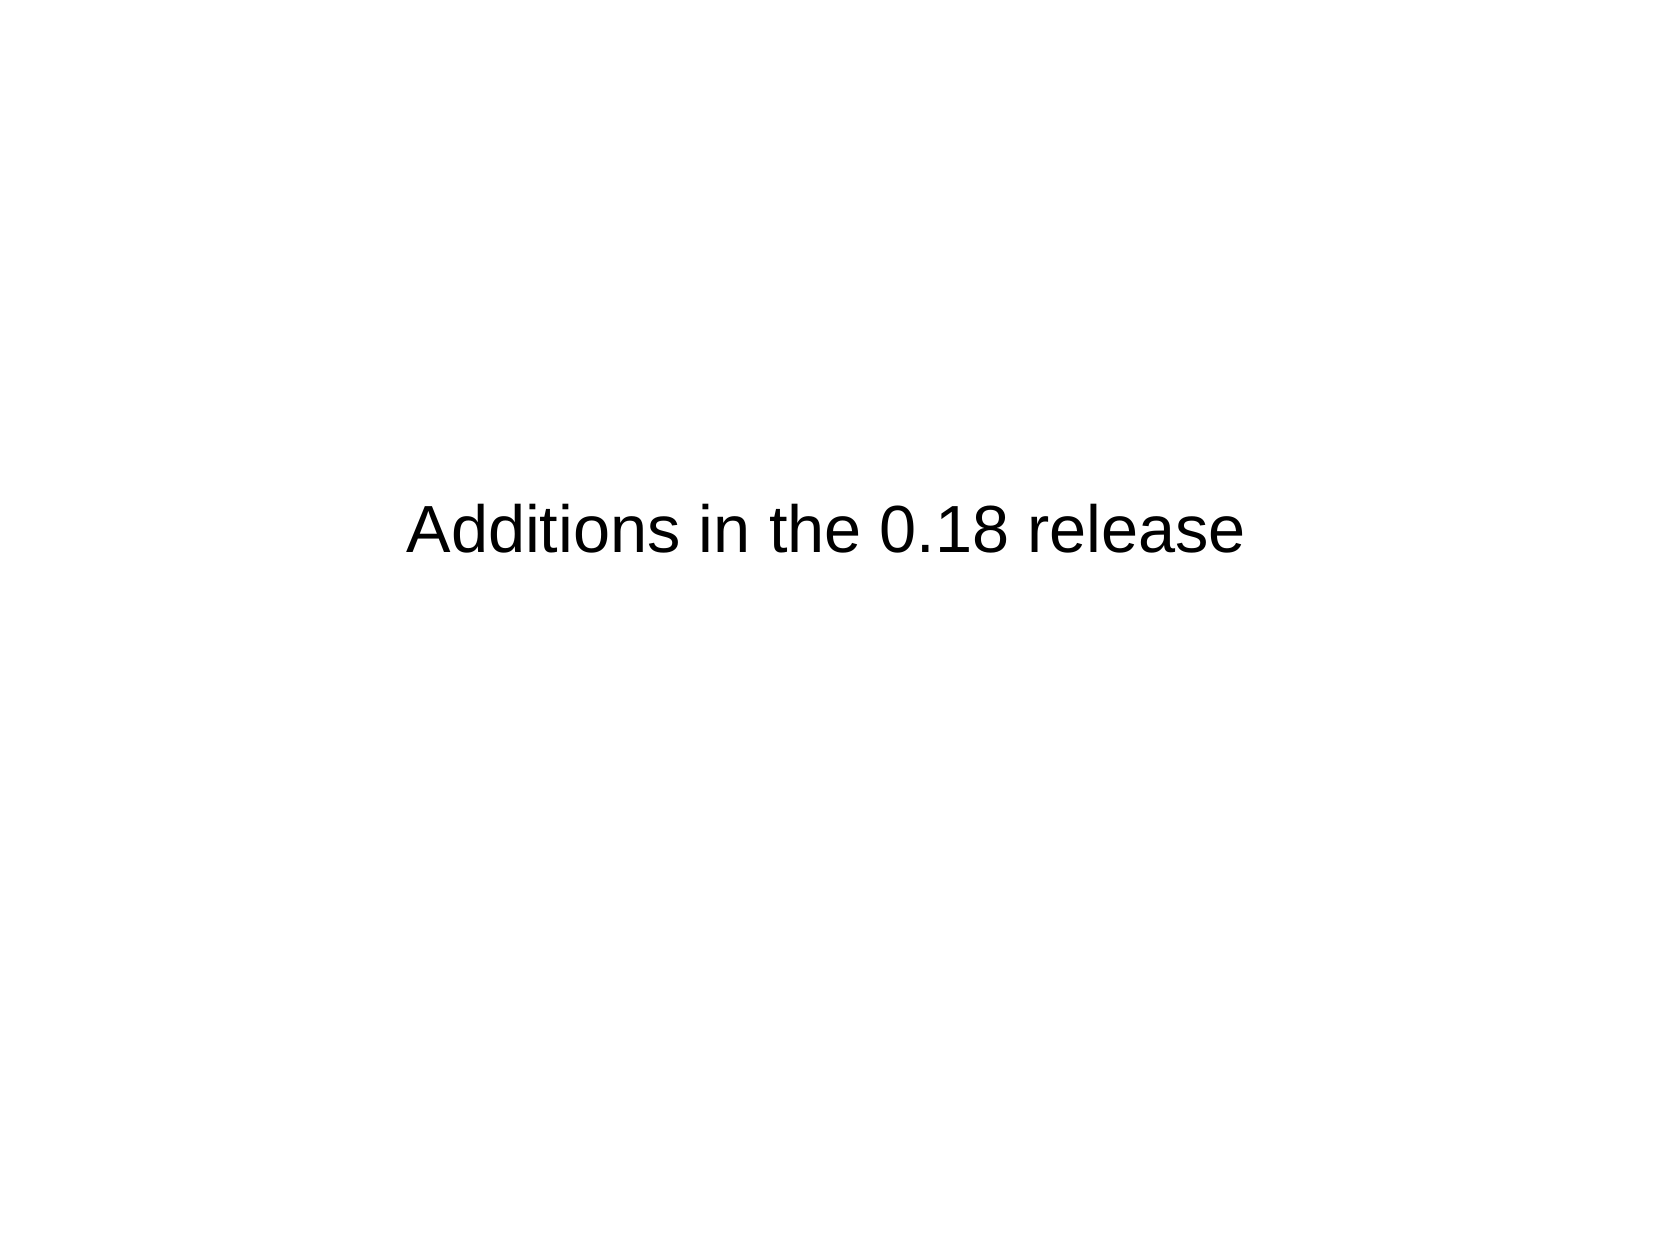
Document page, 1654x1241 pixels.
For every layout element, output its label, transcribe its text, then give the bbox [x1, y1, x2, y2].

subtitle Additions in the 0.18 release [82, 49, 1571, 1010]
